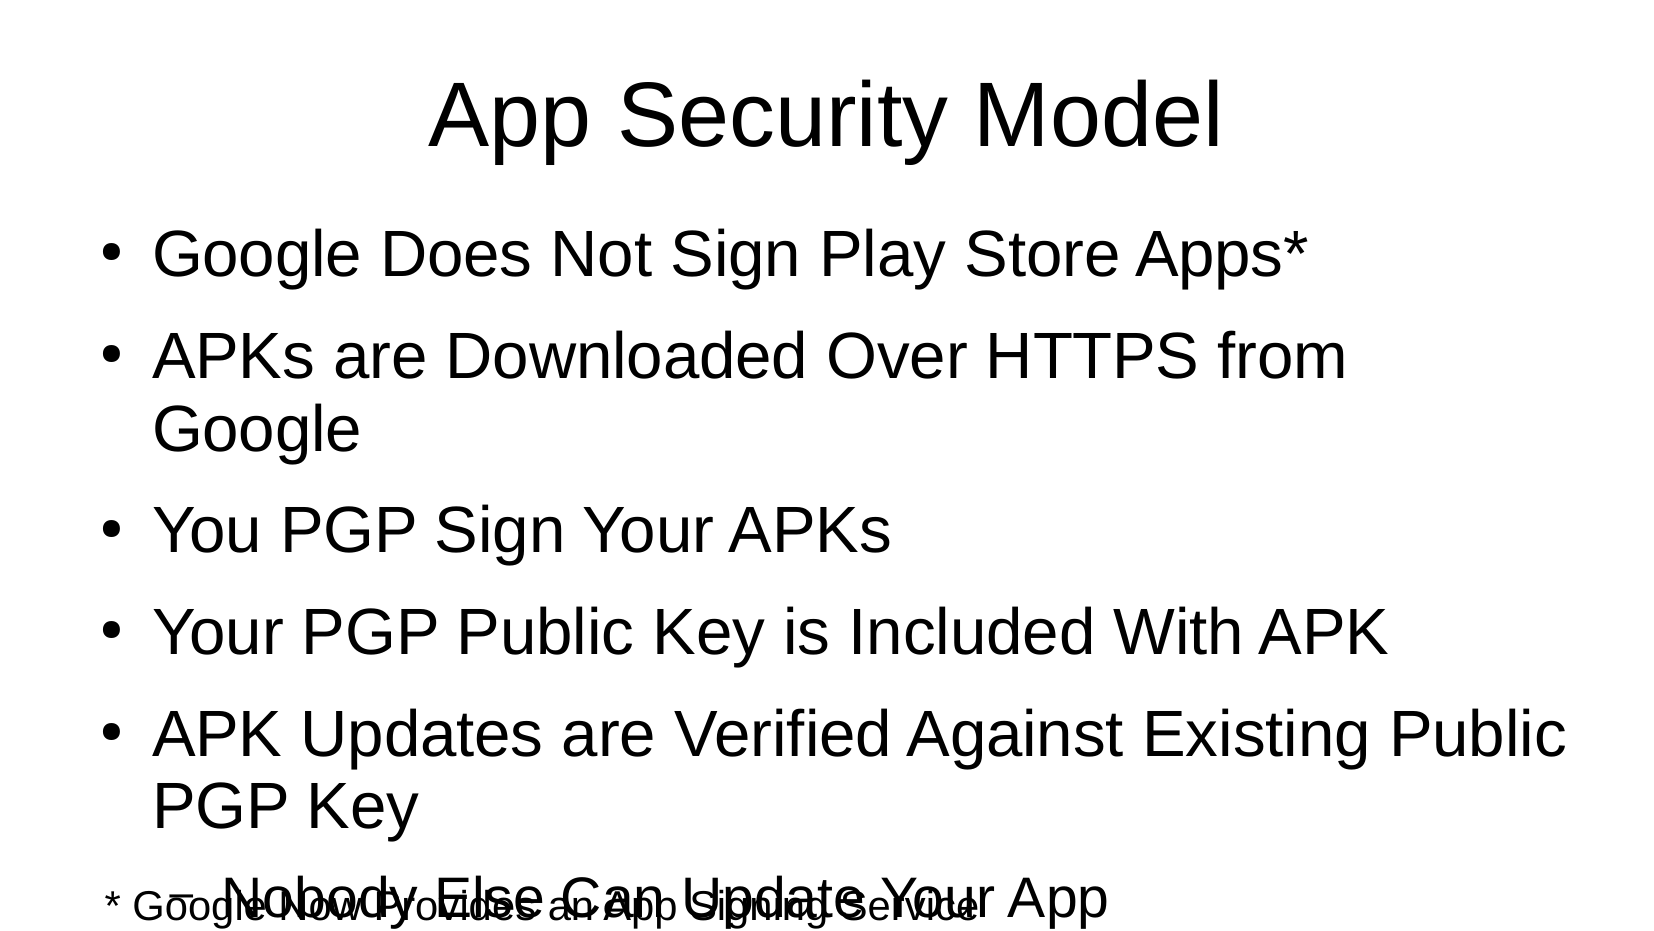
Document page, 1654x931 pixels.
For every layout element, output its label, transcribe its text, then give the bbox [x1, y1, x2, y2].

title App Security Model [82, 37, 1571, 193]
list Google Does Not Sign Play Store Apps* APKs are Downloaded Over HTTPS from Google You PGP Sign Your APKs Your PGP Public Key is Included With APK APK Updates are Verified Against Existing Public PGP Key Nobody Else Can Update Your App [82, 217, 1571, 931]
text_box * Google Now Provides an App Signing Service [89, 874, 1003, 929]
